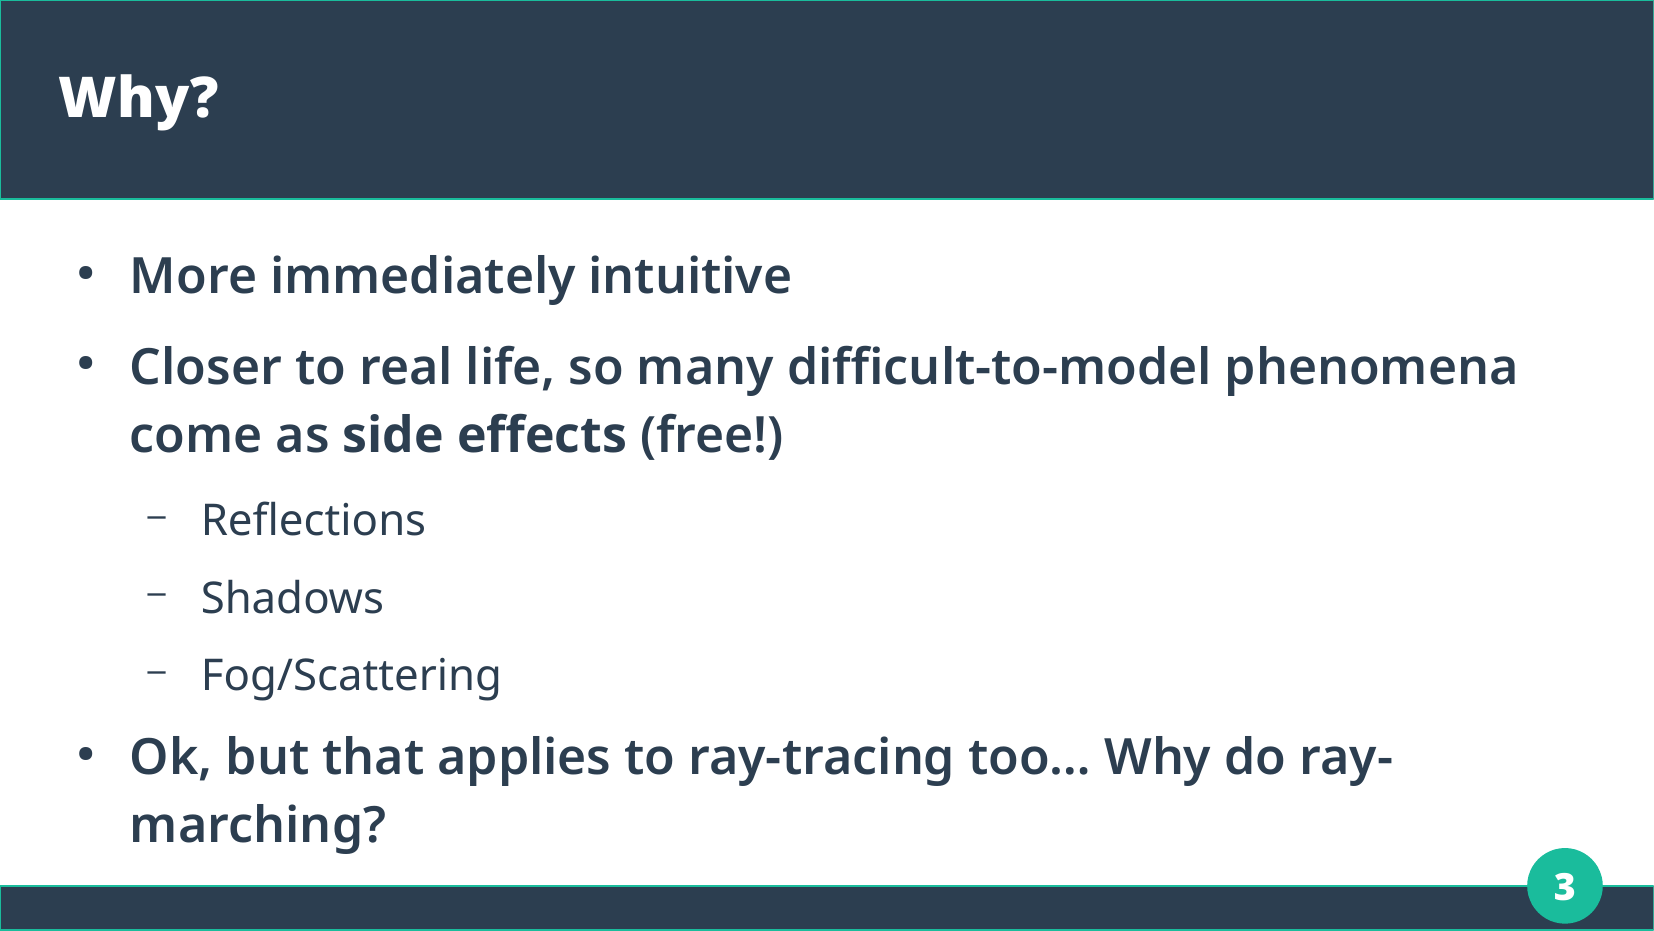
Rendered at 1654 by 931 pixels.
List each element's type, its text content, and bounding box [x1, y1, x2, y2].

list More immediately intuitive Closer to real life, so many difficult-to-model phenomena come as side effects (free!) Reflections Shadows Fog/Scattering Ok, but that applies to ray-tracing too… Why do ray-marching? [59, 150, 1595, 863]
title Why? [59, 37, 1595, 150]
